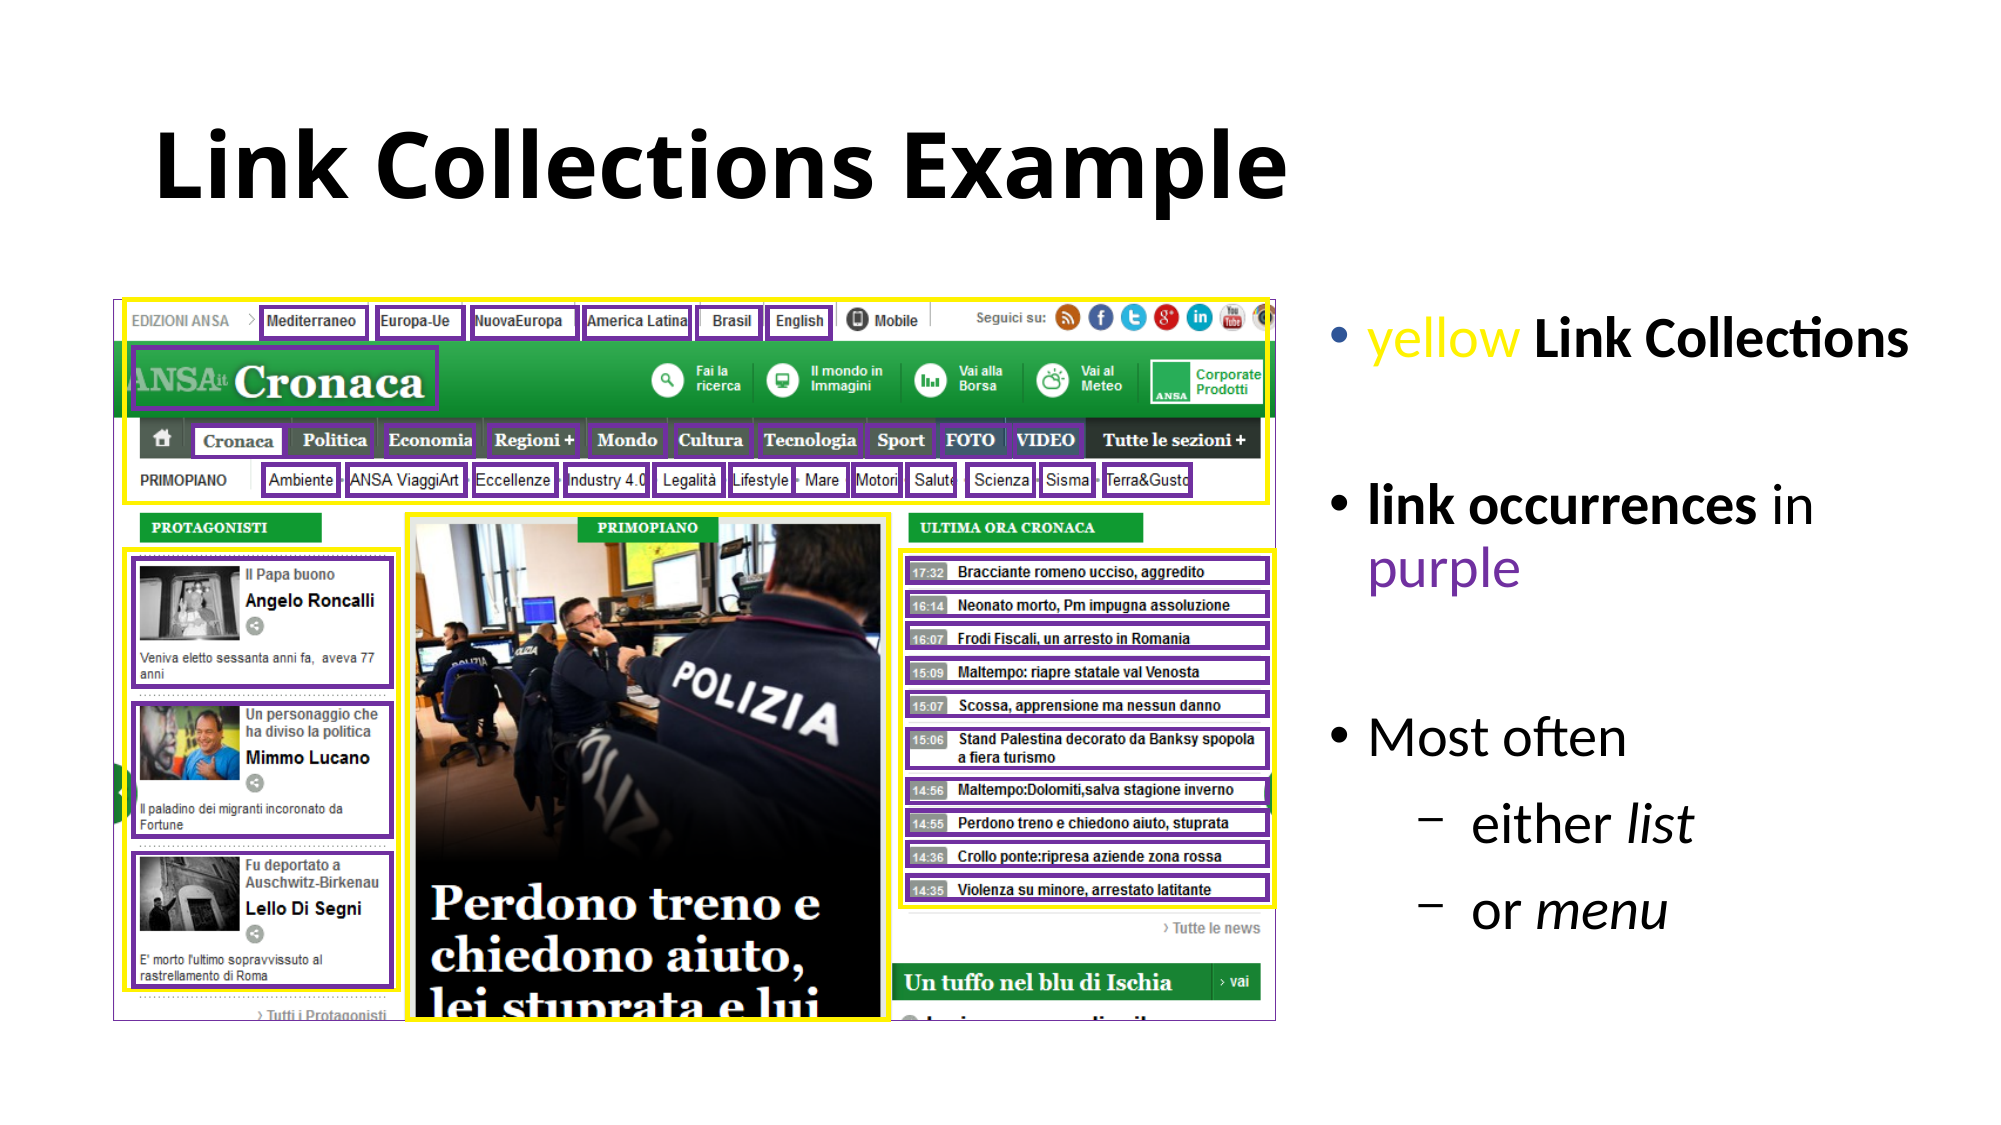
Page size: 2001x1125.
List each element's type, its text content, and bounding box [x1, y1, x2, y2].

picture [903, 553, 1272, 905]
list yellow Link Collections link occurrences in purple Most often either list or menu [1314, 299, 1981, 1014]
title Link Collections Example [137, 59, 1863, 278]
picture [410, 517, 886, 1017]
picture [127, 302, 1265, 501]
picture [113, 299, 1276, 1021]
